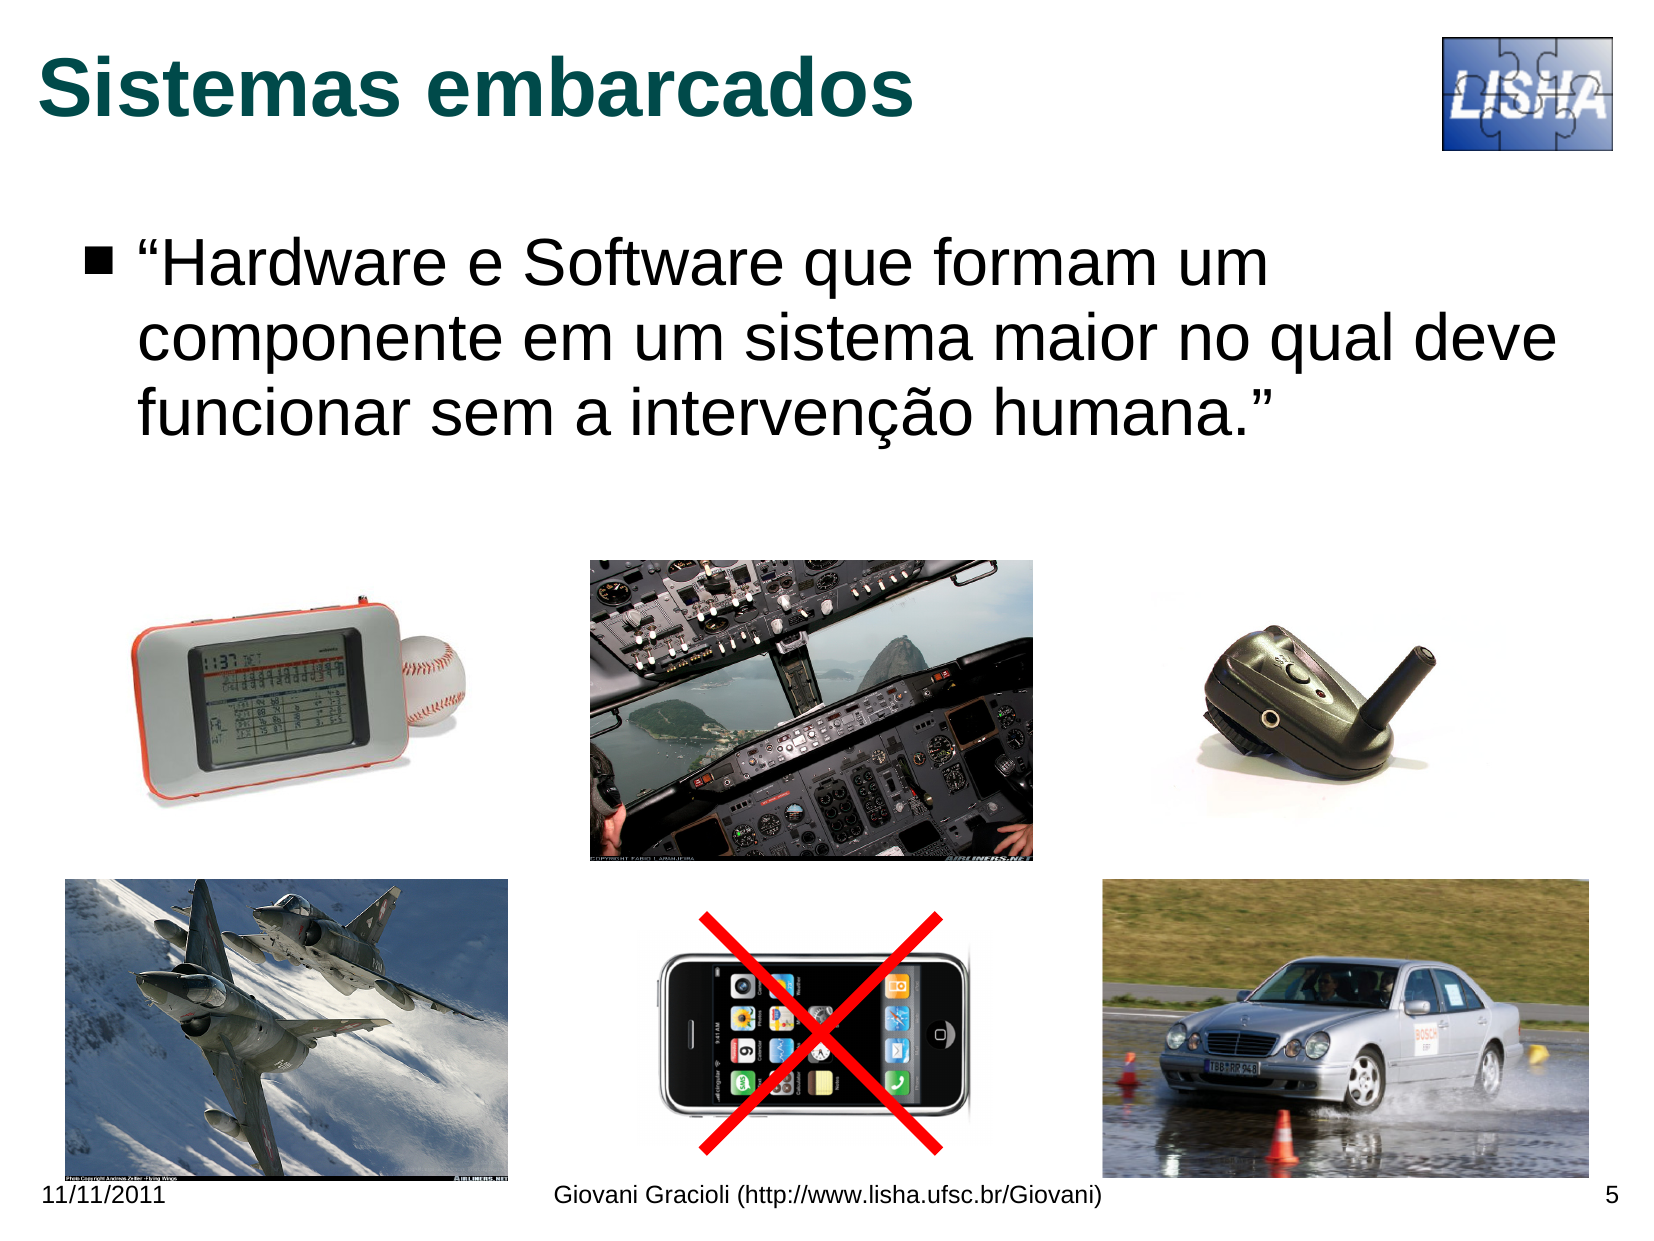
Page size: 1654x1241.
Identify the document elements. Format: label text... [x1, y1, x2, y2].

picture [118, 539, 473, 857]
picture [1101, 879, 1589, 1178]
title Sistemas embarcados [37, 37, 1426, 151]
picture [718, 1043, 924, 1146]
picture [65, 879, 508, 1181]
picture [590, 560, 1033, 862]
picture [830, 930, 993, 1146]
picture [1442, 37, 1613, 151]
list “Hardware e Software que formam um componente em um sistema maior no qual deve funcionar sem a intervenção humana.” [37, 225, 1613, 1163]
picture [727, 930, 914, 1024]
picture [637, 930, 811, 1146]
picture [1151, 592, 1506, 827]
